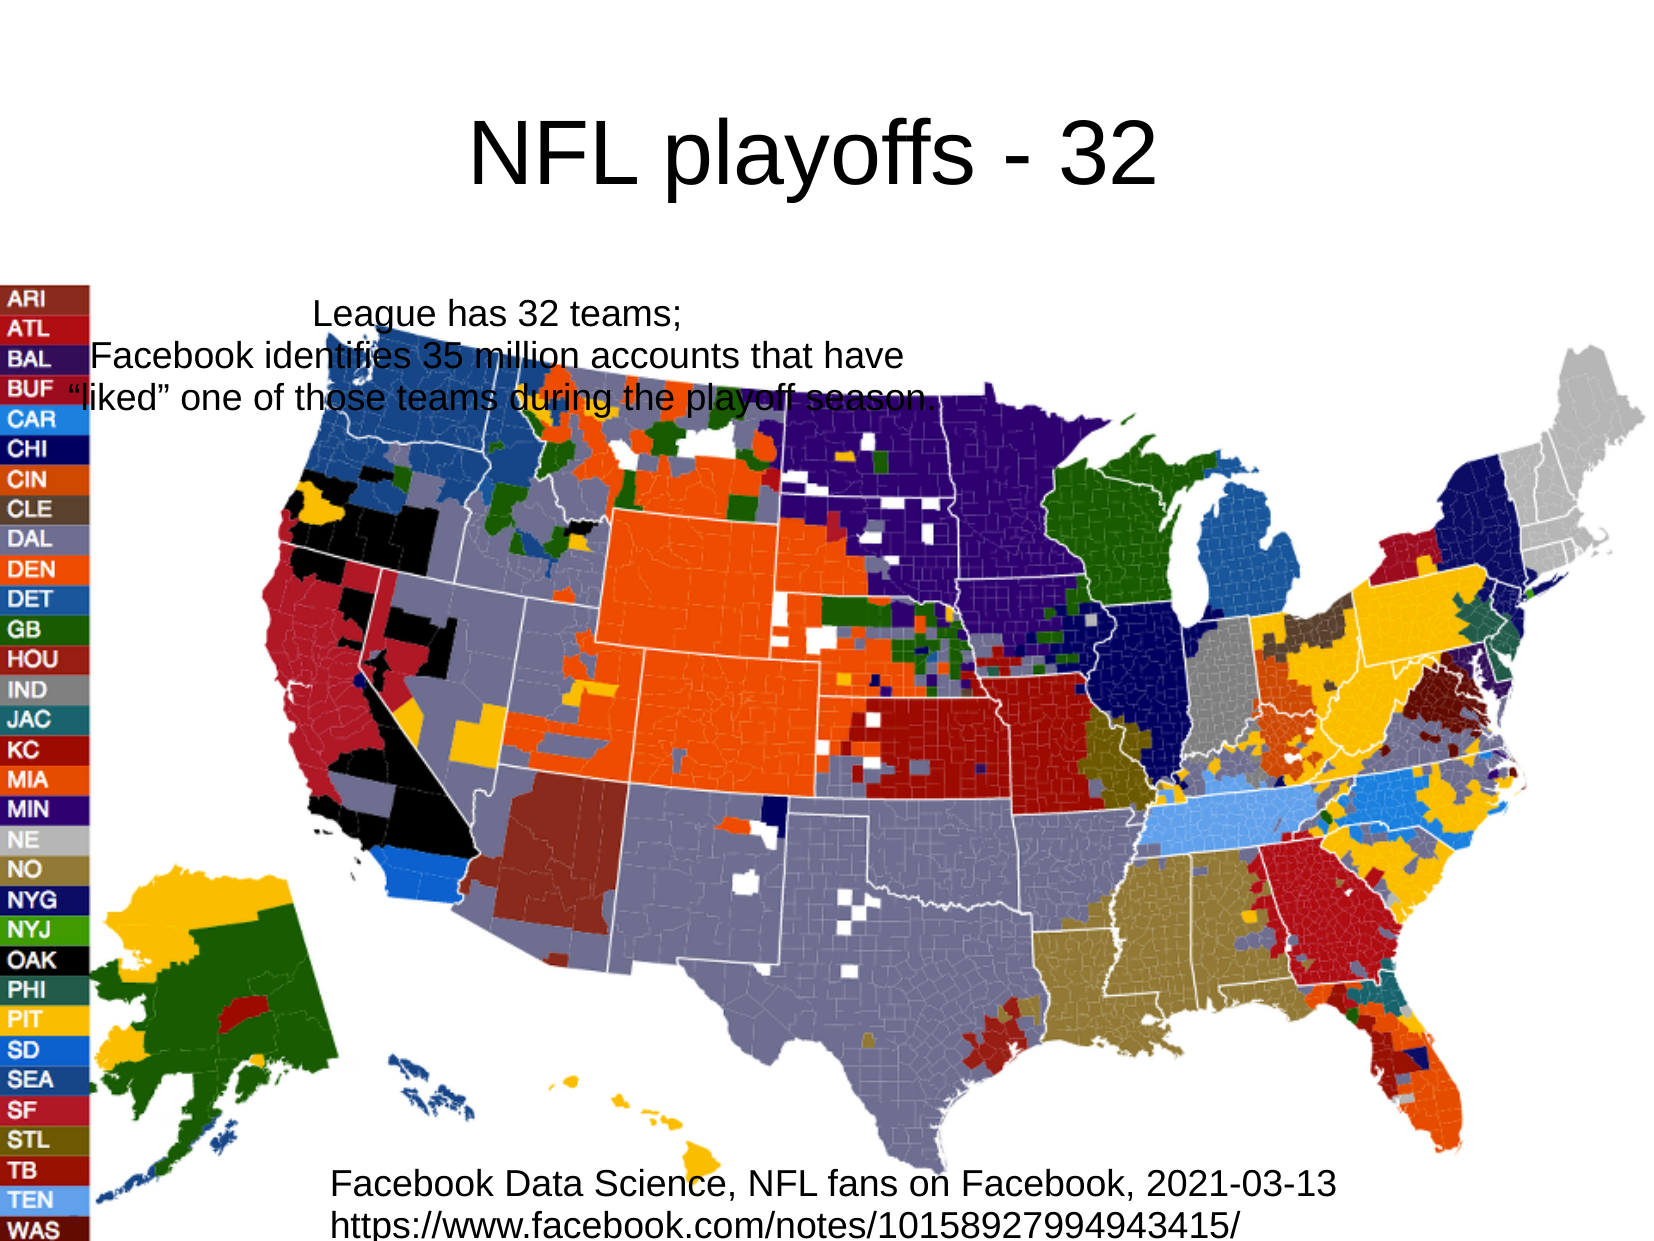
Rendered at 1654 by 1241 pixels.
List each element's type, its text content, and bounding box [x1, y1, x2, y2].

picture [0, 284, 1651, 1241]
title NFL playoffs - 32 [82, 49, 1571, 257]
text_box Facebook Data Science, NFL fans on Facebook, 2021-03-13 https://www.facebook.com/notes/10158927994943415/ [315, 1155, 1440, 1241]
text_box League has 32 teams; Facebook identifies 35 million accounts that have “liked” one of those teams during the playoff season. [0, 285, 1126, 426]
